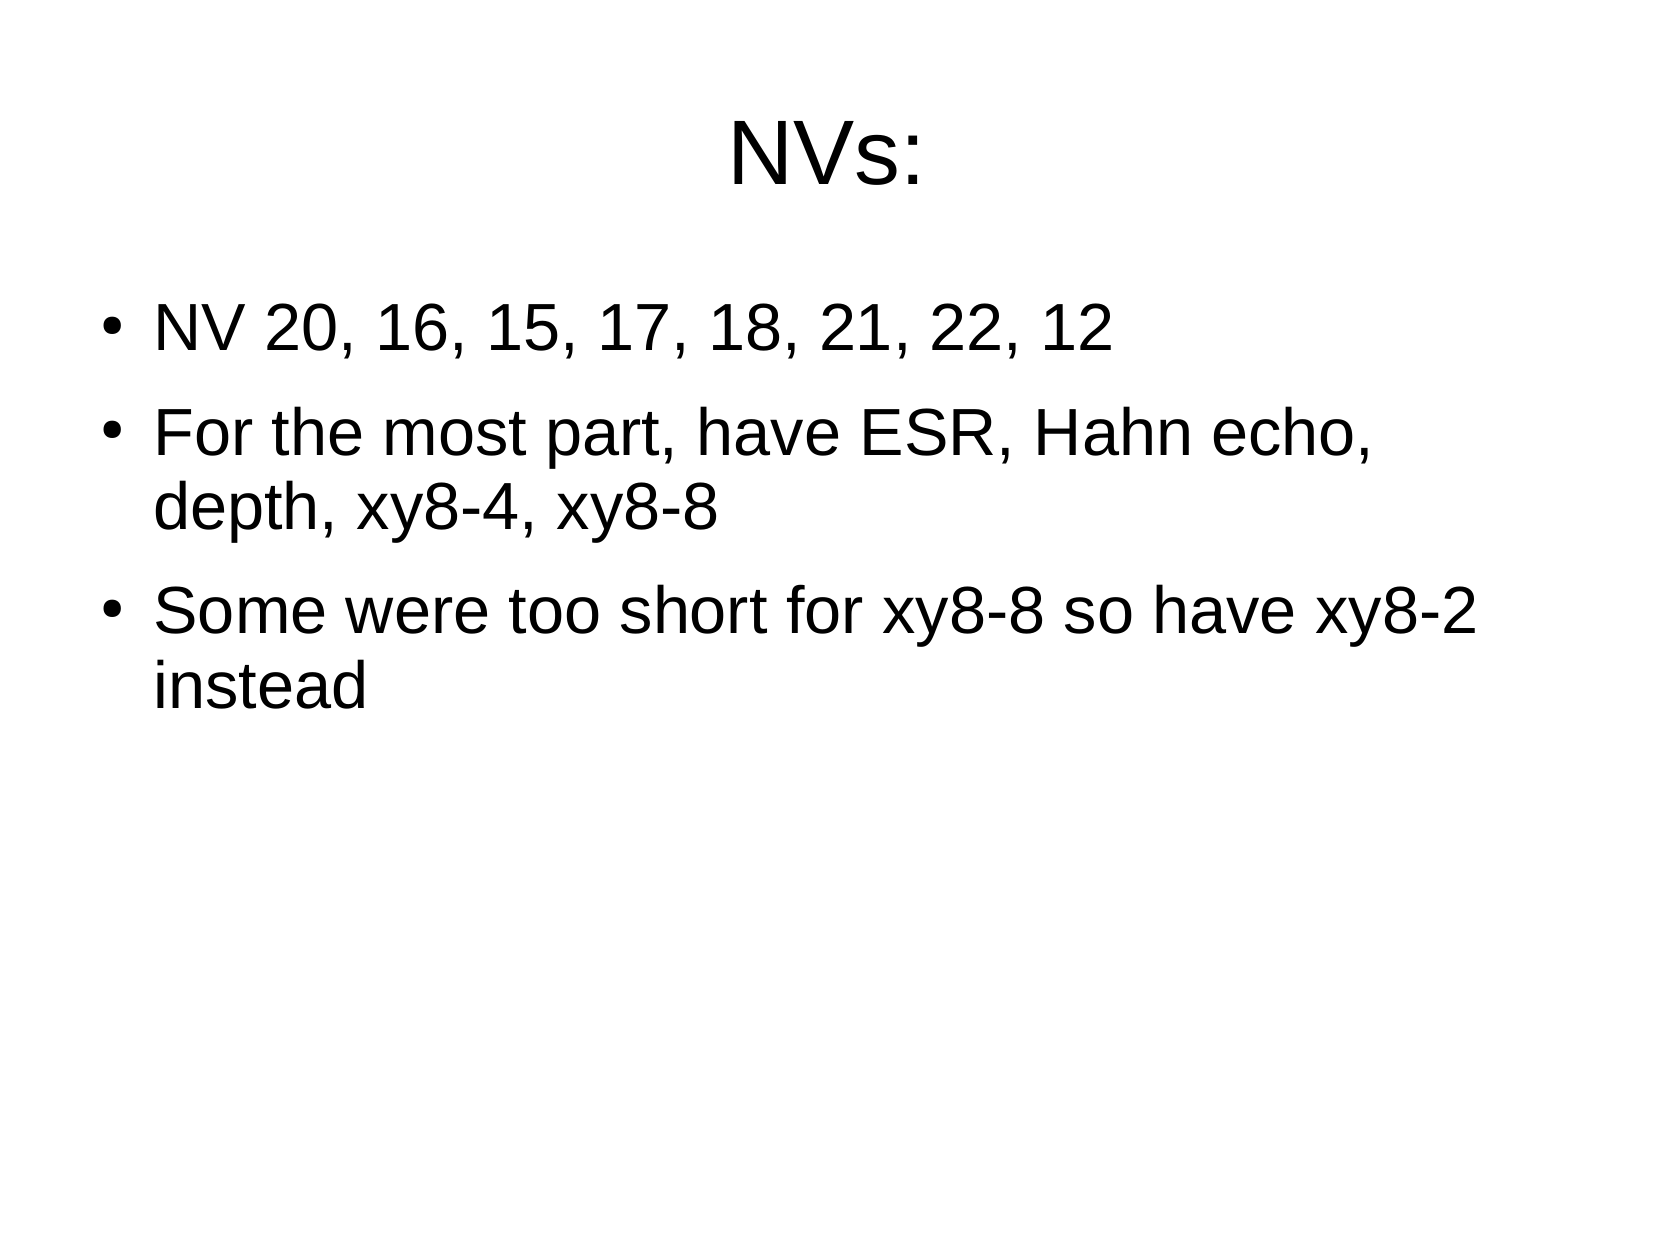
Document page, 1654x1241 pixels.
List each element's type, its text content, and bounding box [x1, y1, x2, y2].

title NVs: [82, 49, 1571, 257]
list NV 20, 16, 15, 17, 18, 21, 22, 12 For the most part, have ESR, Hahn echo, depth, xy8-4, xy8-8 Some were too short for xy8-8 so have xy8-2 instead [82, 290, 1571, 1010]
